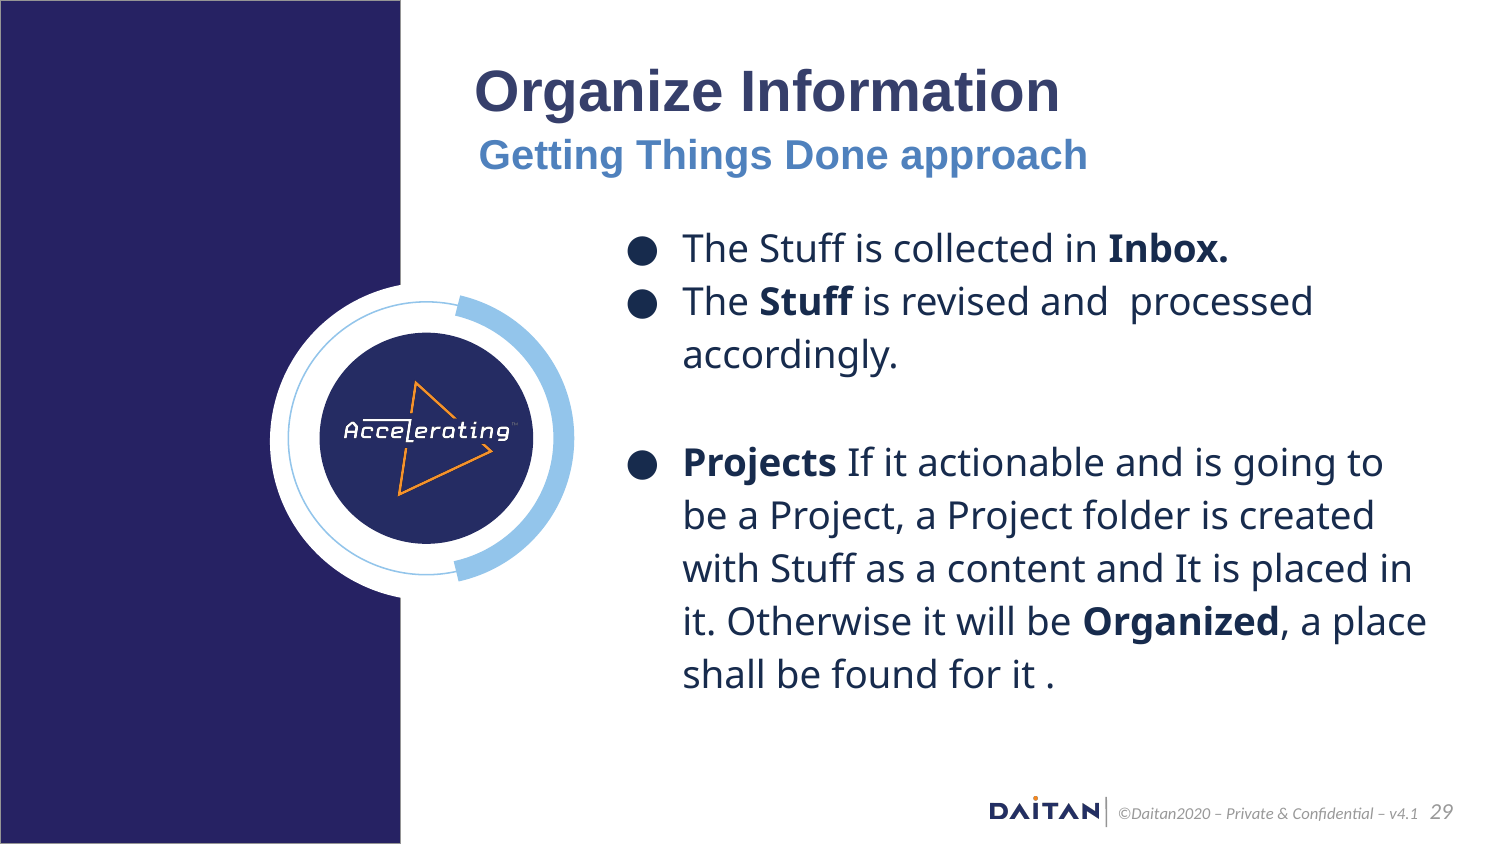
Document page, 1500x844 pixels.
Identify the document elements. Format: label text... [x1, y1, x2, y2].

subtitle Getting Things Done approach [463, 126, 1454, 172]
list The Stuff is collected in Inbox. The Stuff is revised and processed accordingly. Projects If it actionable and is going to be a Project, a Project folder is created with Stuff as a content and It is placed in it. Otherwise it will be Organized, a place shall be found for it . [592, 201, 1454, 778]
title Organize Information [463, 50, 1454, 126]
picture [335, 371, 528, 506]
picture [990, 796, 1099, 819]
